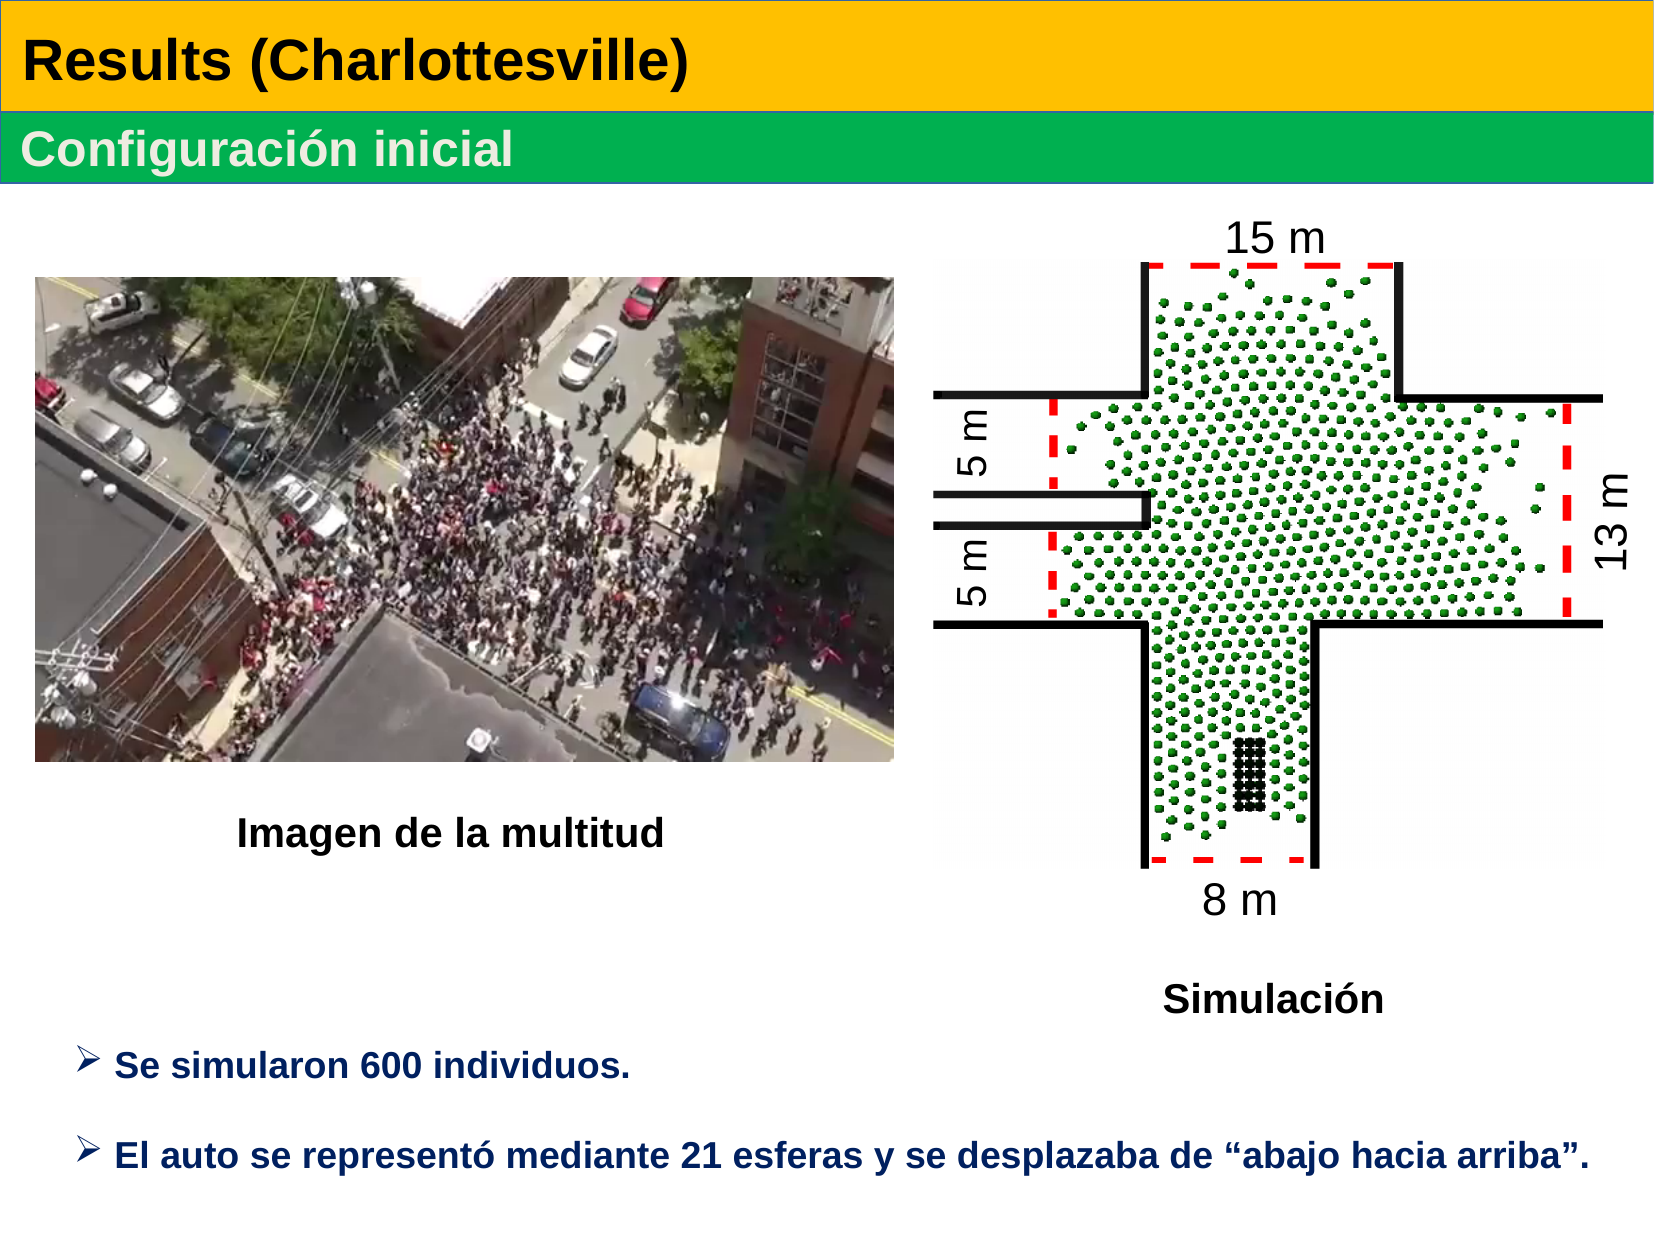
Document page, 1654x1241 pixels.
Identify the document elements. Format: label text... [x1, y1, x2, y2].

picture [933, 259, 1608, 871]
text_box 5 m [936, 365, 1001, 521]
text_box Results (Charlottesville) [7, 14, 1193, 95]
text_box 8 m [1145, 862, 1335, 929]
text_box Imagen de la multitud [200, 797, 702, 872]
text_box 15 m [1180, 200, 1370, 267]
text_box Se simularon 600 individuos. El auto se representó mediante 21 esferas y se desplazaba de “abajo hacia arriba”. [59, 1033, 1619, 1184]
picture [35, 277, 894, 762]
text_box Configuración inicial [5, 108, 1654, 189]
text_box 13 m [1572, 427, 1642, 618]
text_box Simulación [1003, 962, 1544, 1033]
text_box [0, 0, 1654, 183]
text_box 5 m [935, 496, 1001, 651]
